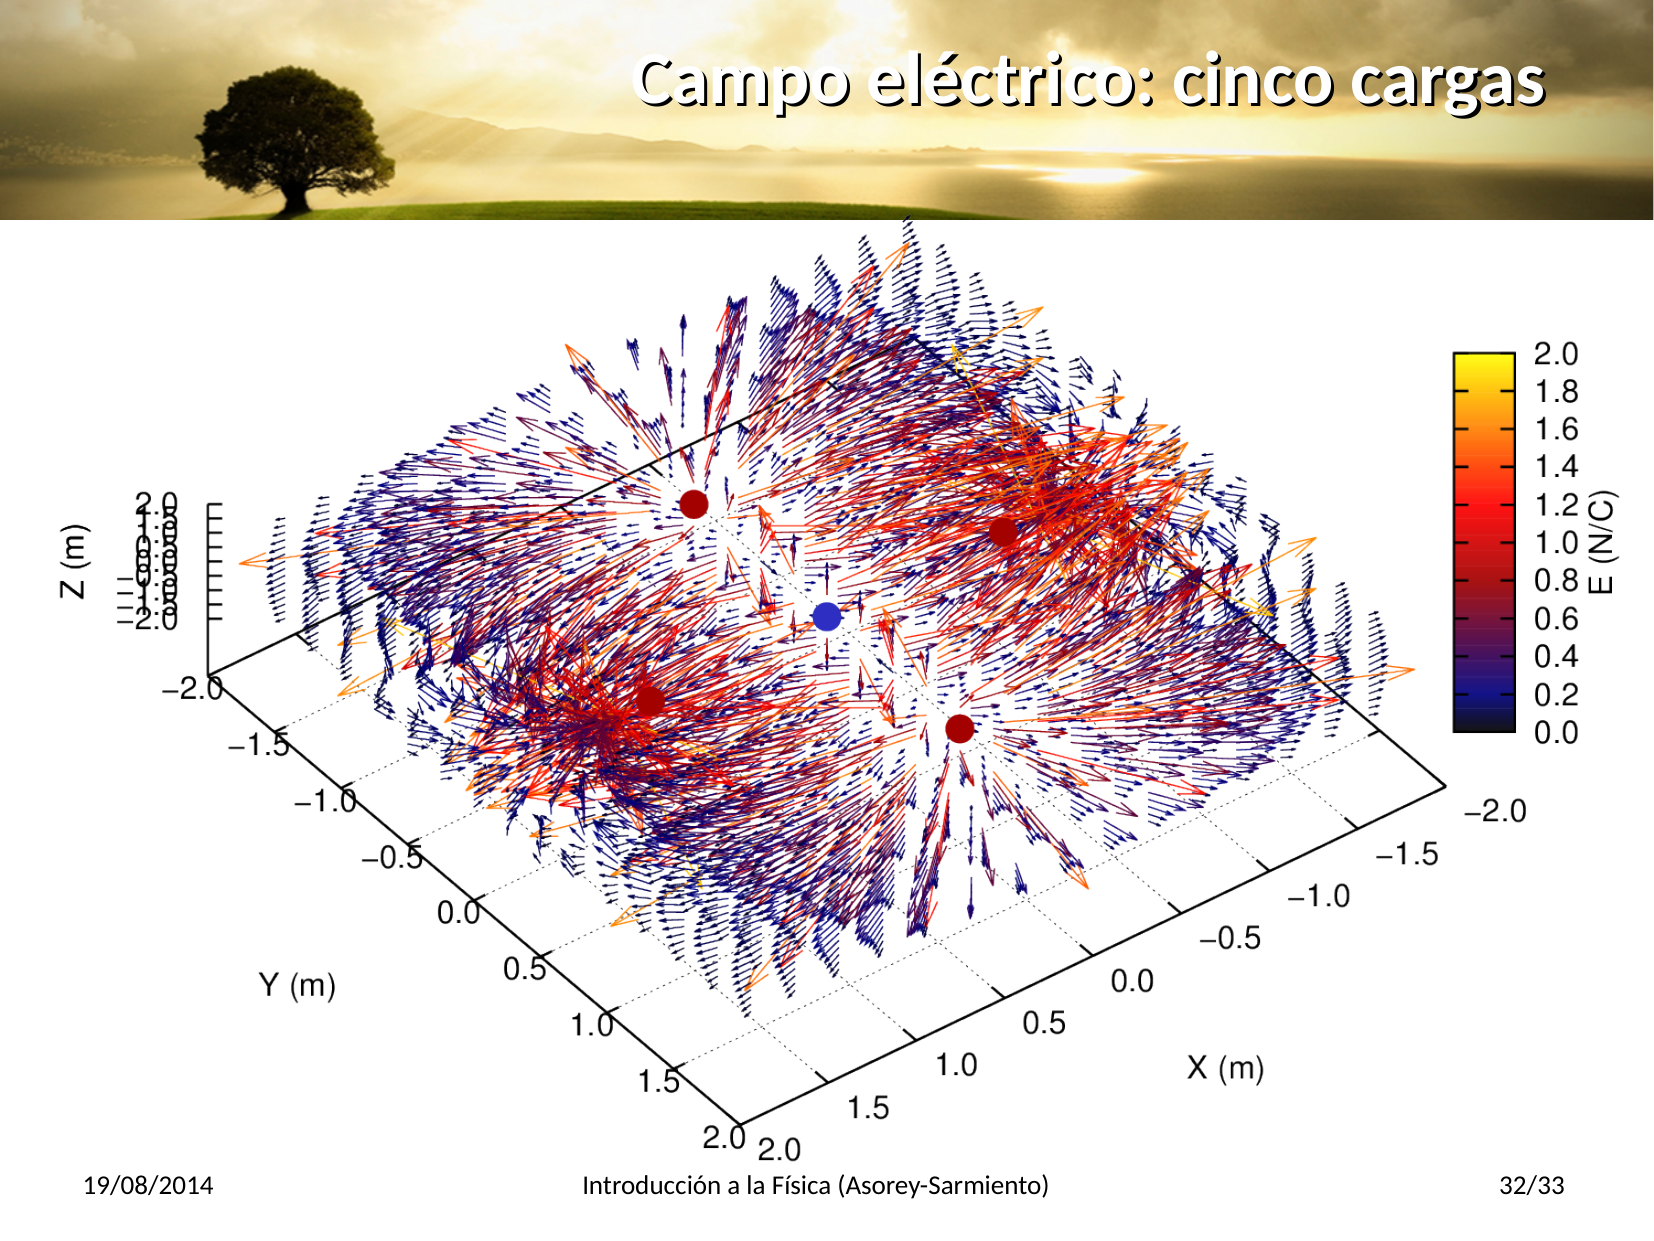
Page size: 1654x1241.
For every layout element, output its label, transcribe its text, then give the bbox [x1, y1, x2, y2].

title Campo eléctrico: cinco cargas [75, 19, 1564, 82]
picture [0, 0, 1654, 1241]
